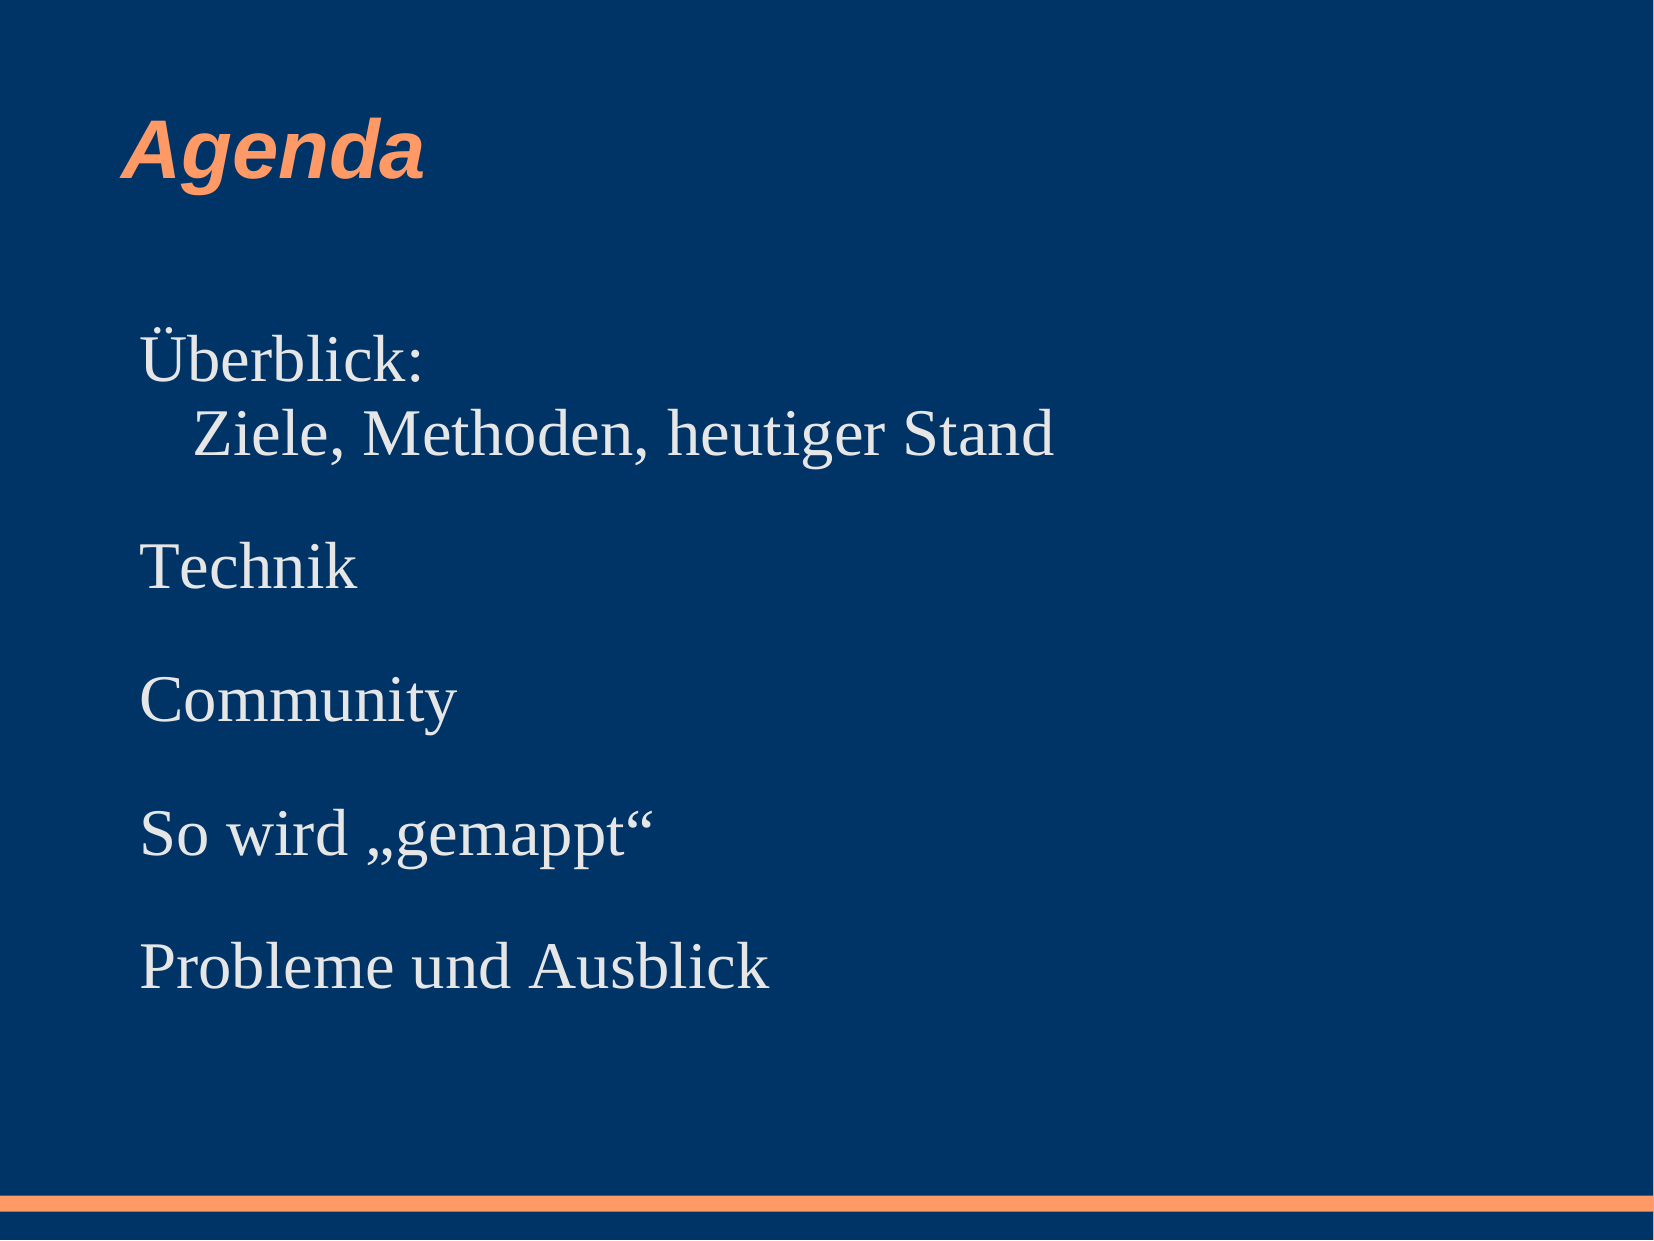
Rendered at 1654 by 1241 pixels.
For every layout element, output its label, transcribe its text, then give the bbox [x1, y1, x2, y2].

title Agenda [121, 53, 1534, 247]
list Überblick: Ziele, Methoden, heutiger Stand Technik Community So wird „gemappt“ Probleme und Ausblick [121, 322, 1561, 1025]
